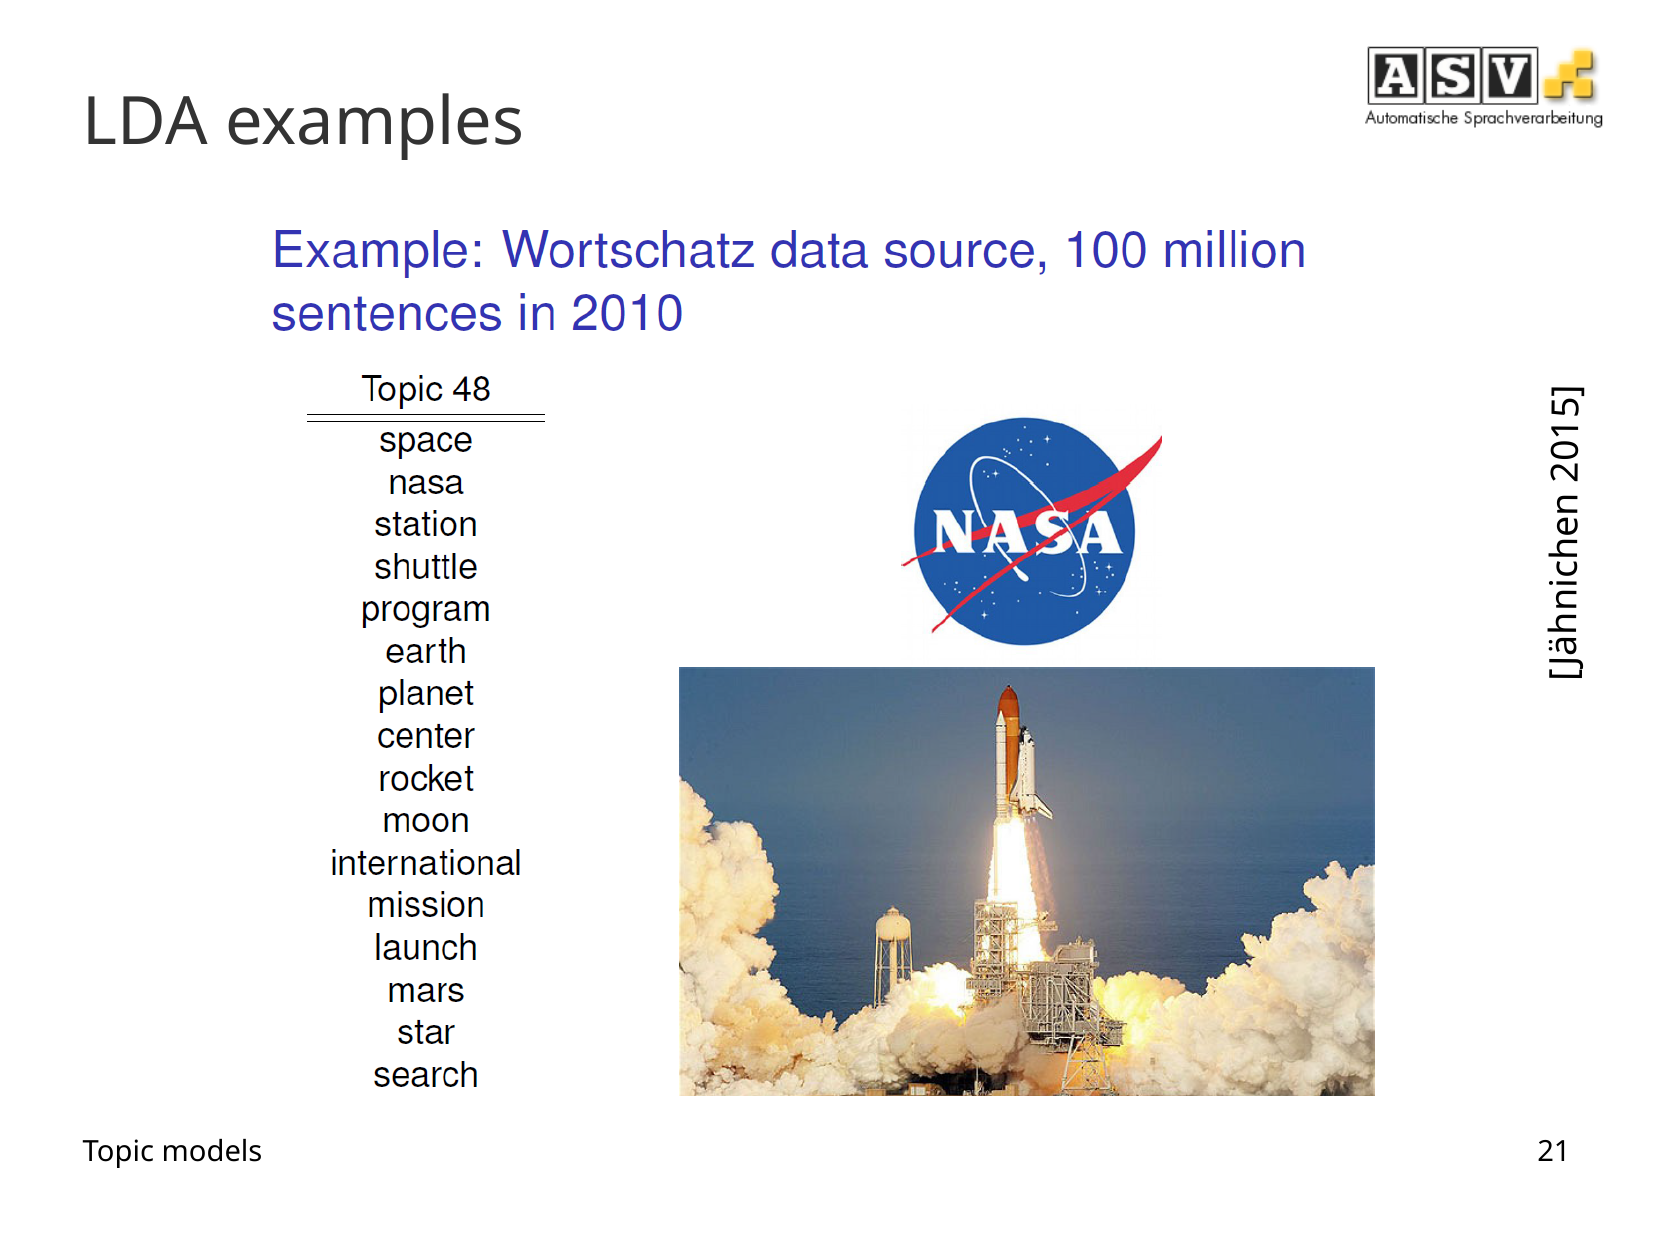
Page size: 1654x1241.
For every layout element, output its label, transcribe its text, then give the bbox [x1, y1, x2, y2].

picture [1364, 43, 1605, 129]
text_box [Jähnichen 2015] [1528, 379, 1595, 697]
title LDA examples [82, 49, 1347, 189]
picture [265, 221, 1376, 1096]
